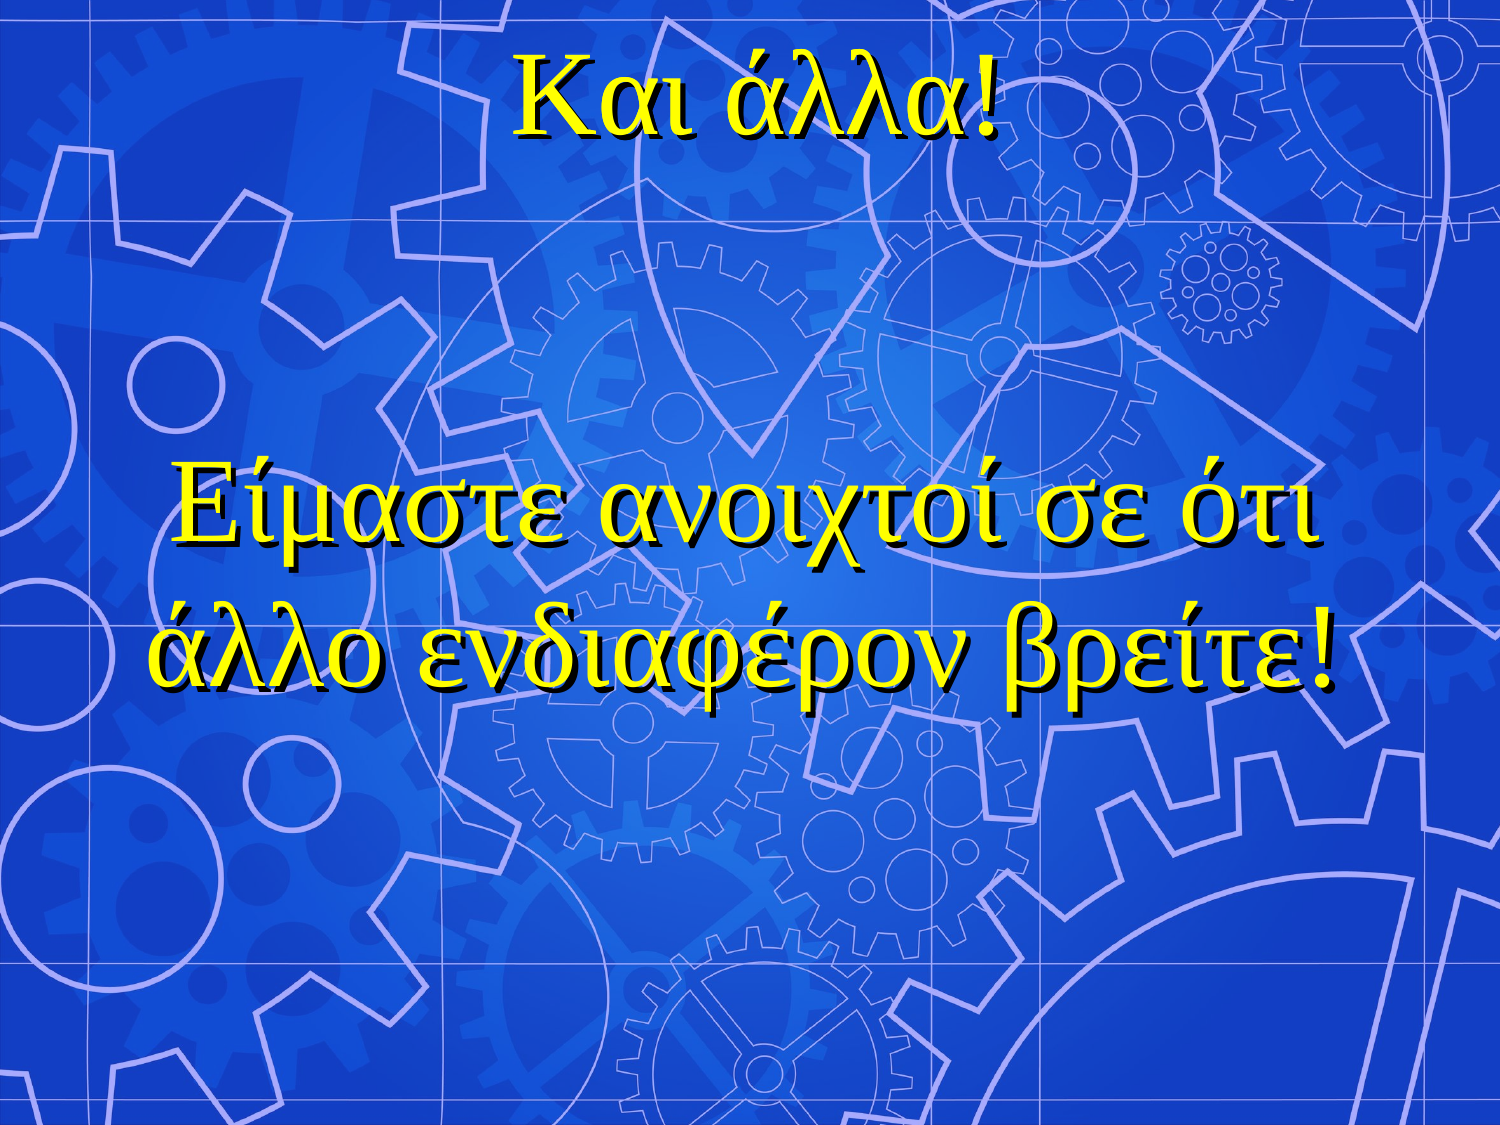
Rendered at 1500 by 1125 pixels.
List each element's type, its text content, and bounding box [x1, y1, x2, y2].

title Και άλλα! [120, 0, 1396, 207]
title Είμαστε ανοιχτοί σε ότι άλλο ενδιαφέρον βρείτε! [106, 413, 1382, 655]
